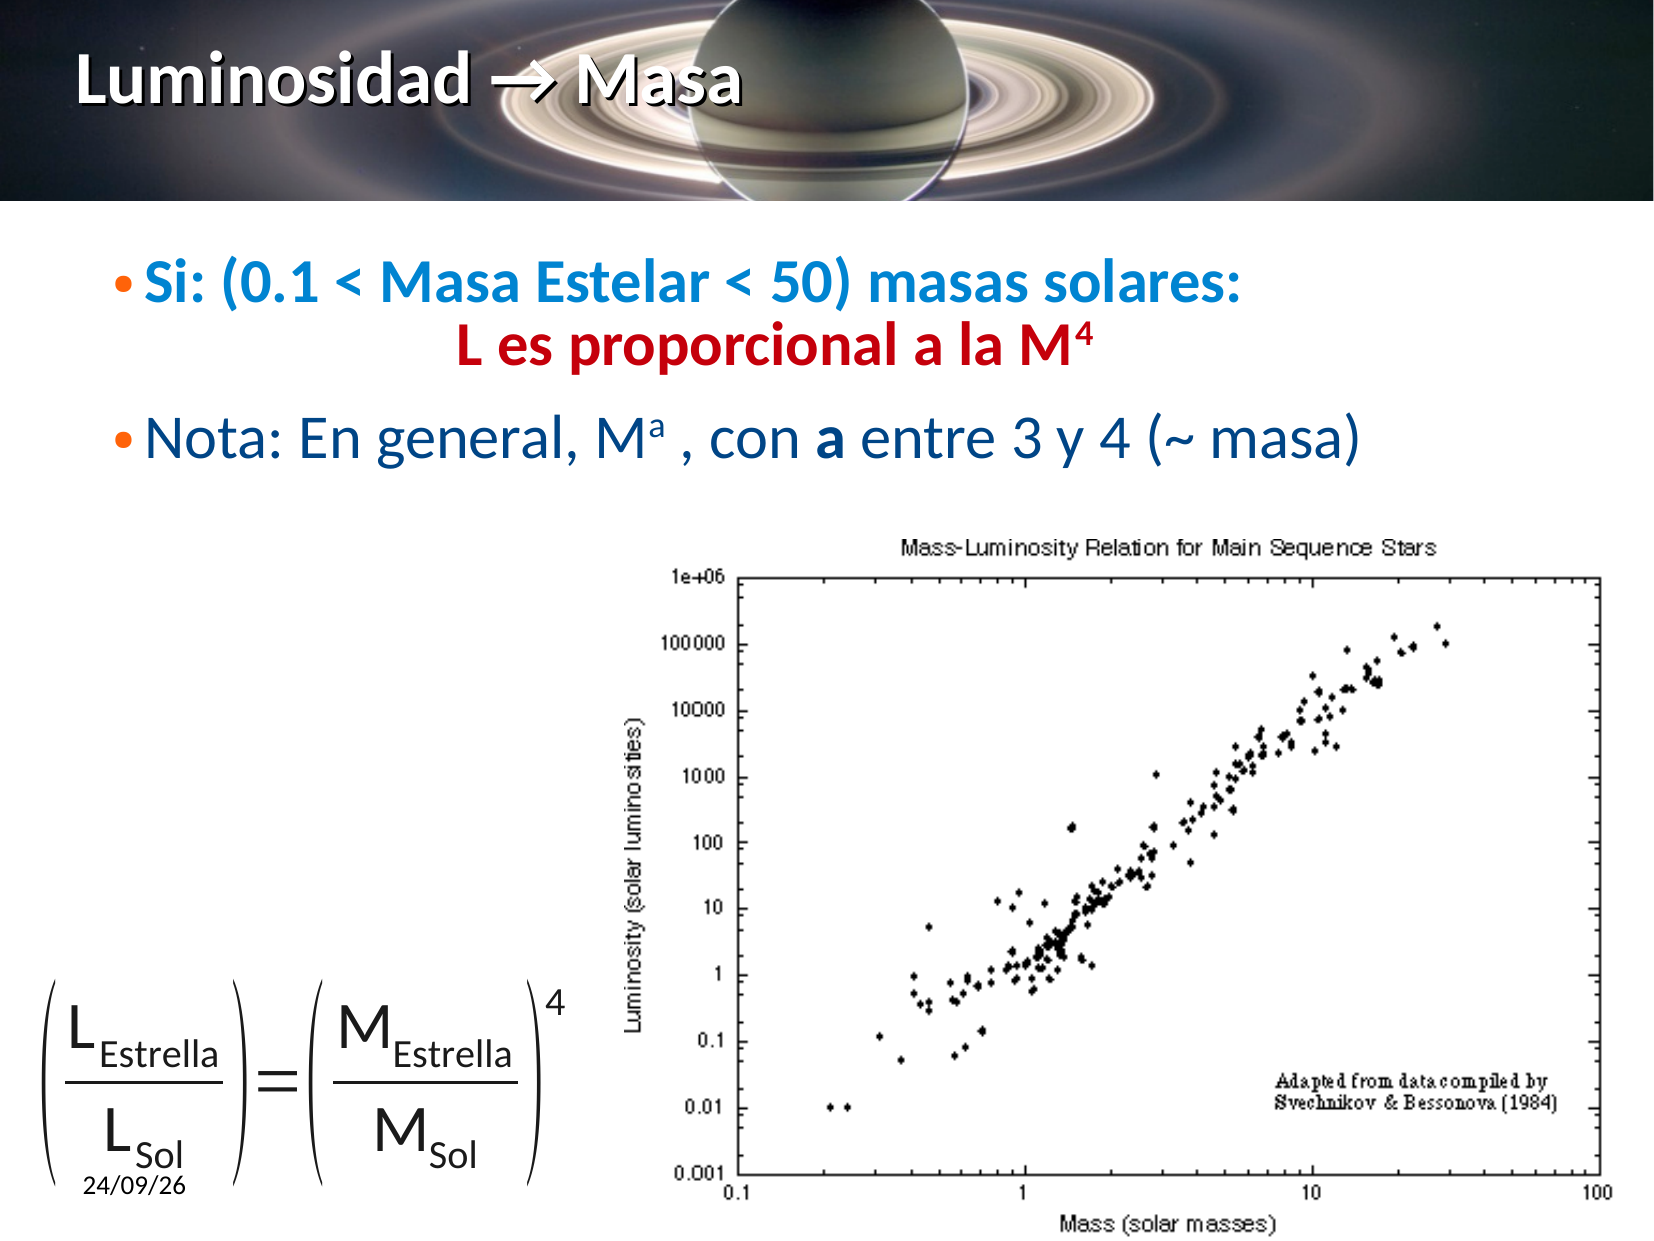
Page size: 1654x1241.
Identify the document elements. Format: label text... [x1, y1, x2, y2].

chart [30, 975, 573, 1190]
title Luminosidad → Masa [75, 19, 1564, 151]
list Si: (0.1 < Masa Estelar < 50) masas solares: L es proporcional a la M4 Nota: En general, Ma , con a entre 3 y 4 (~ masa) [82, 255, 1571, 1156]
picture [0, 0, 1654, 201]
picture [624, 539, 1621, 1241]
